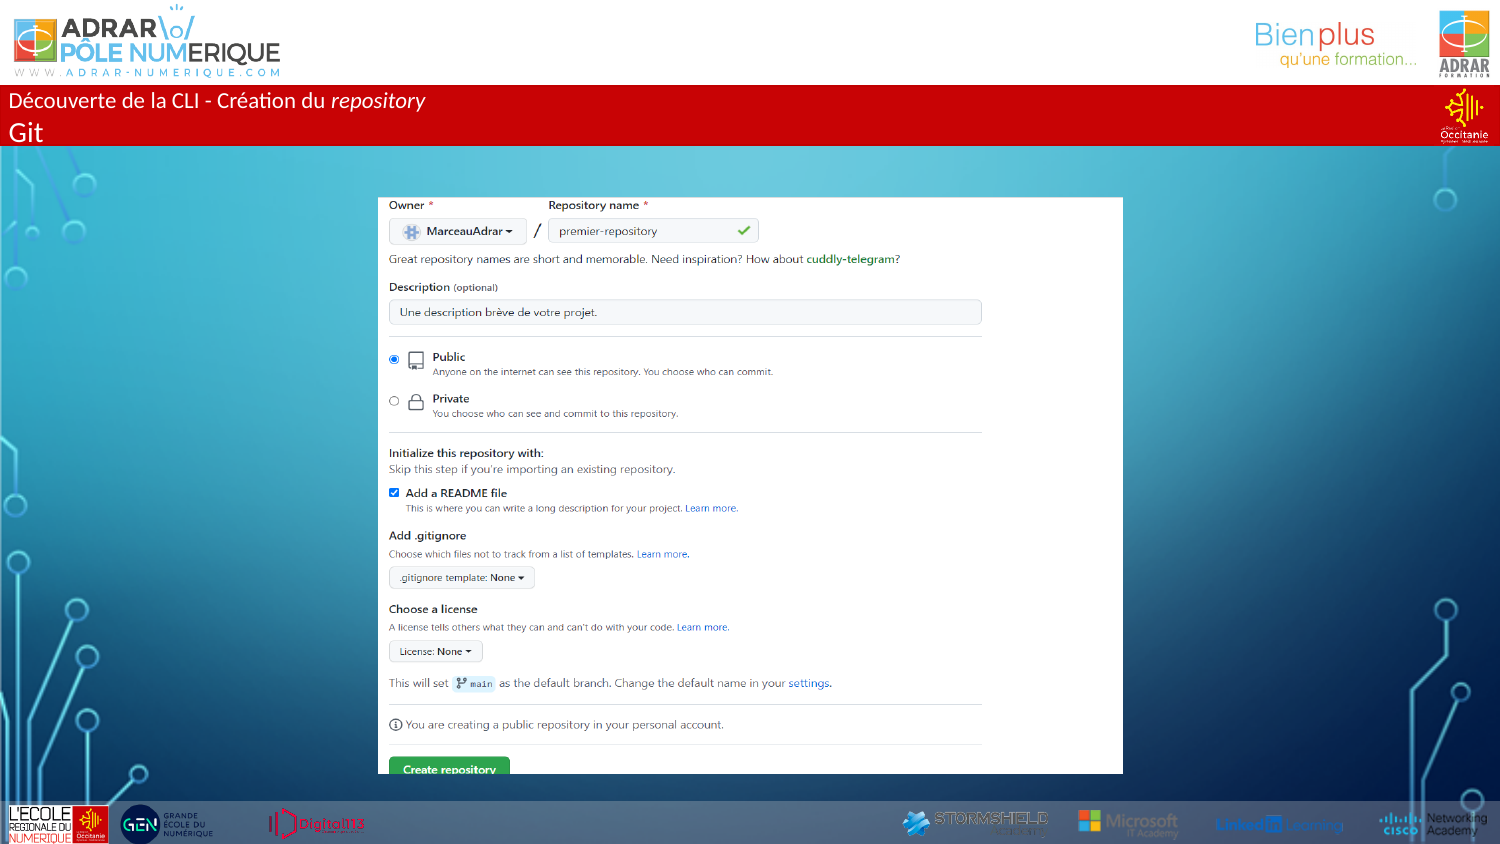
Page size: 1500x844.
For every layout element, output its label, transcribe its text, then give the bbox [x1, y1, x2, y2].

picture [1256, 22, 1416, 68]
picture [260, 807, 373, 841]
picture [902, 807, 1048, 841]
picture [8, 803, 109, 844]
picture [0, 85, 1500, 844]
picture [1437, 8, 1491, 79]
picture [7, 0, 288, 70]
text_box Découverte de la CLI - Création du repository Git [0, 70, 459, 164]
